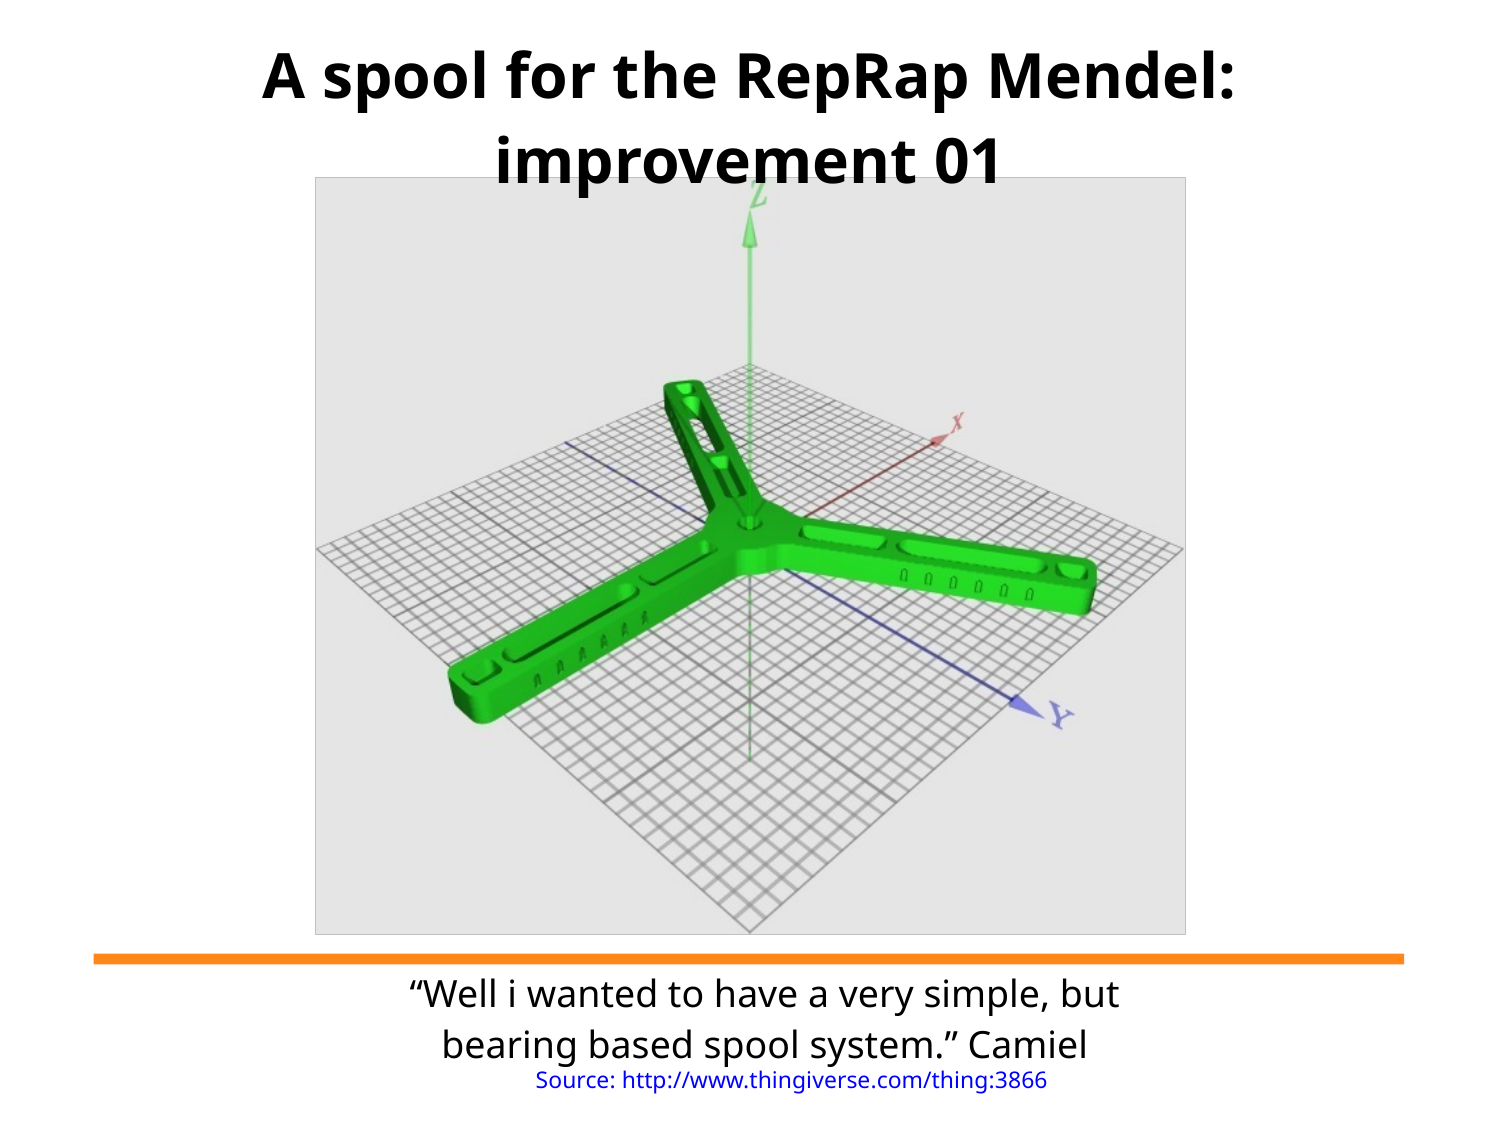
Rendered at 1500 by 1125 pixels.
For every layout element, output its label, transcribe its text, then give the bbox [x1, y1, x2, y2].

picture [0, 0, 1500, 1125]
text_box Source: http://www.thingiverse.com/thing:3866 [520, 1056, 980, 1098]
text_box “Well i wanted to have a very simple, but bearing based spool system.” Camiel [382, 960, 1148, 1064]
title A spool for the RepRap Mendel: improvement 01 [75, 45, 1426, 188]
